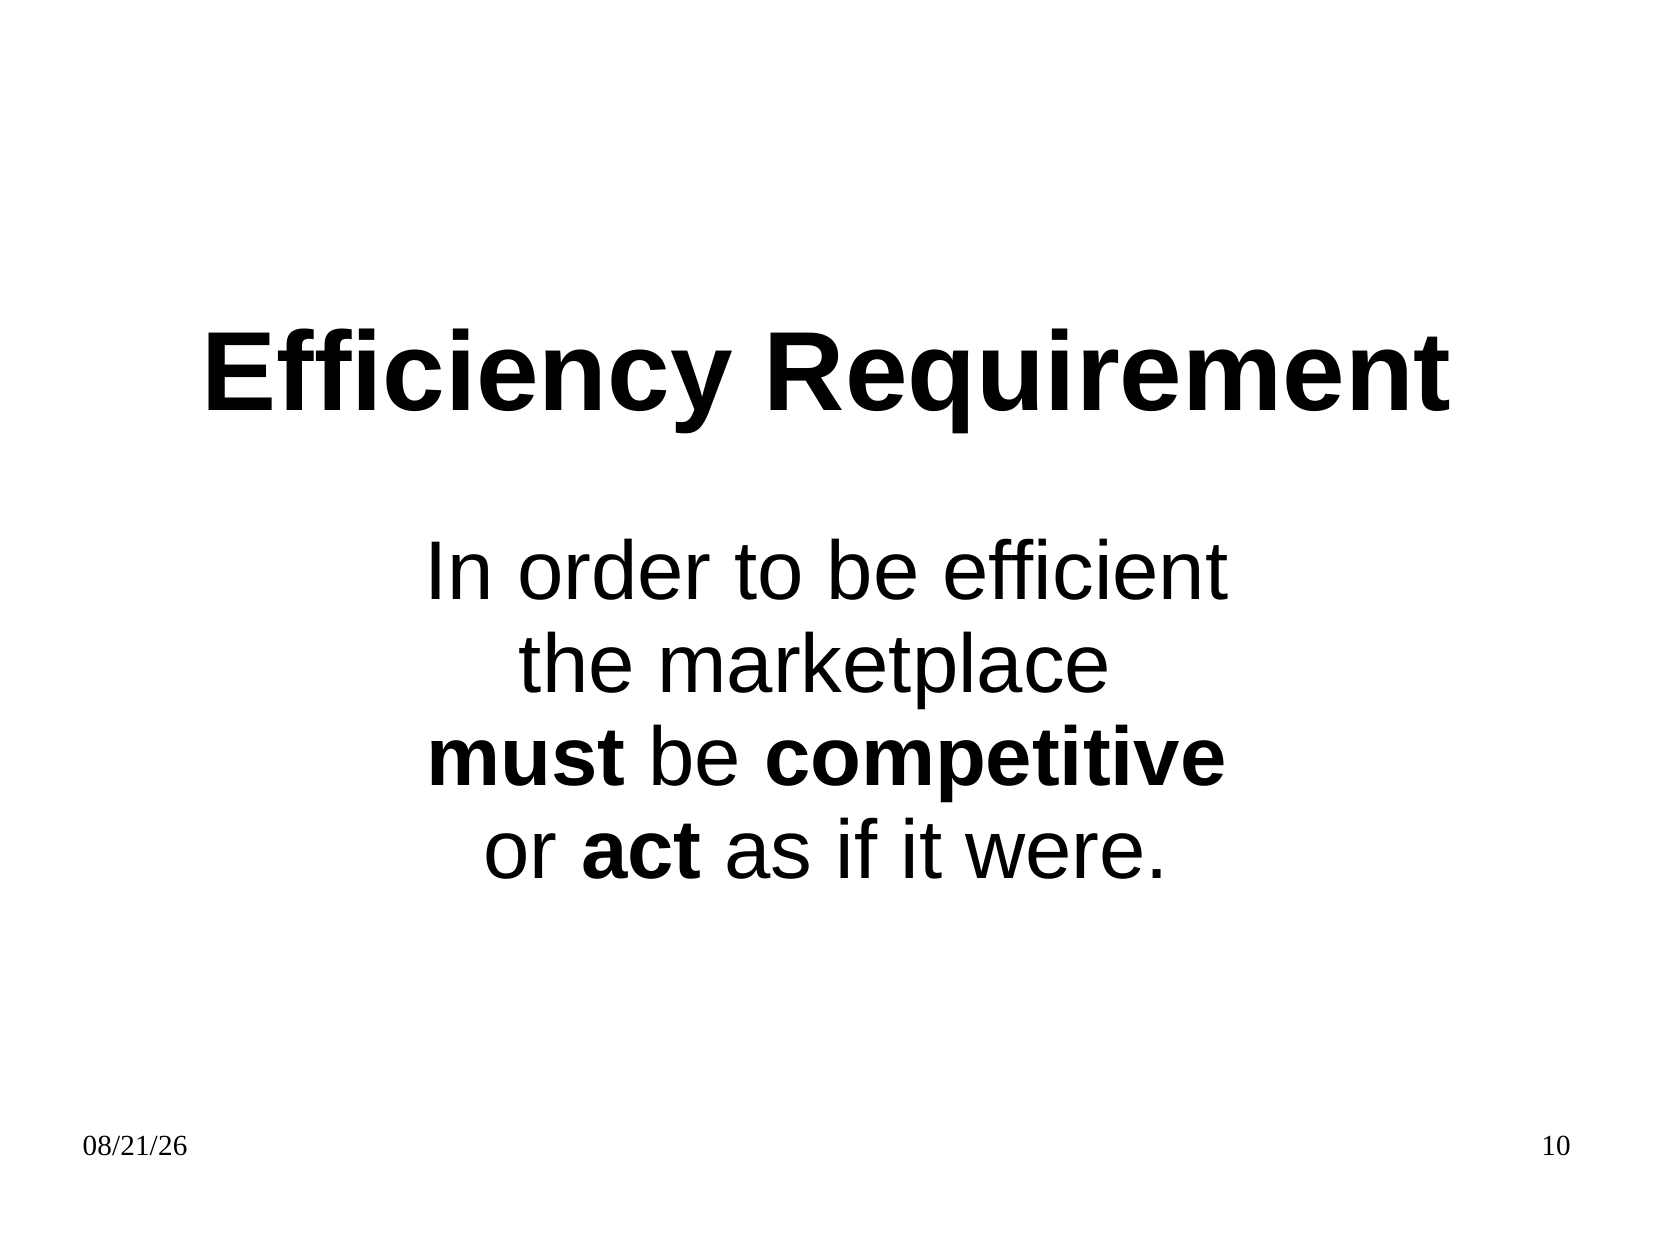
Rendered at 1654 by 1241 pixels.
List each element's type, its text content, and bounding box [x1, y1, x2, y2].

title Efficiency Requirement [82, 267, 1571, 476]
subtitle In order to be efficient the marketplace must be competitive or act as if it were. [82, 524, 1571, 897]
